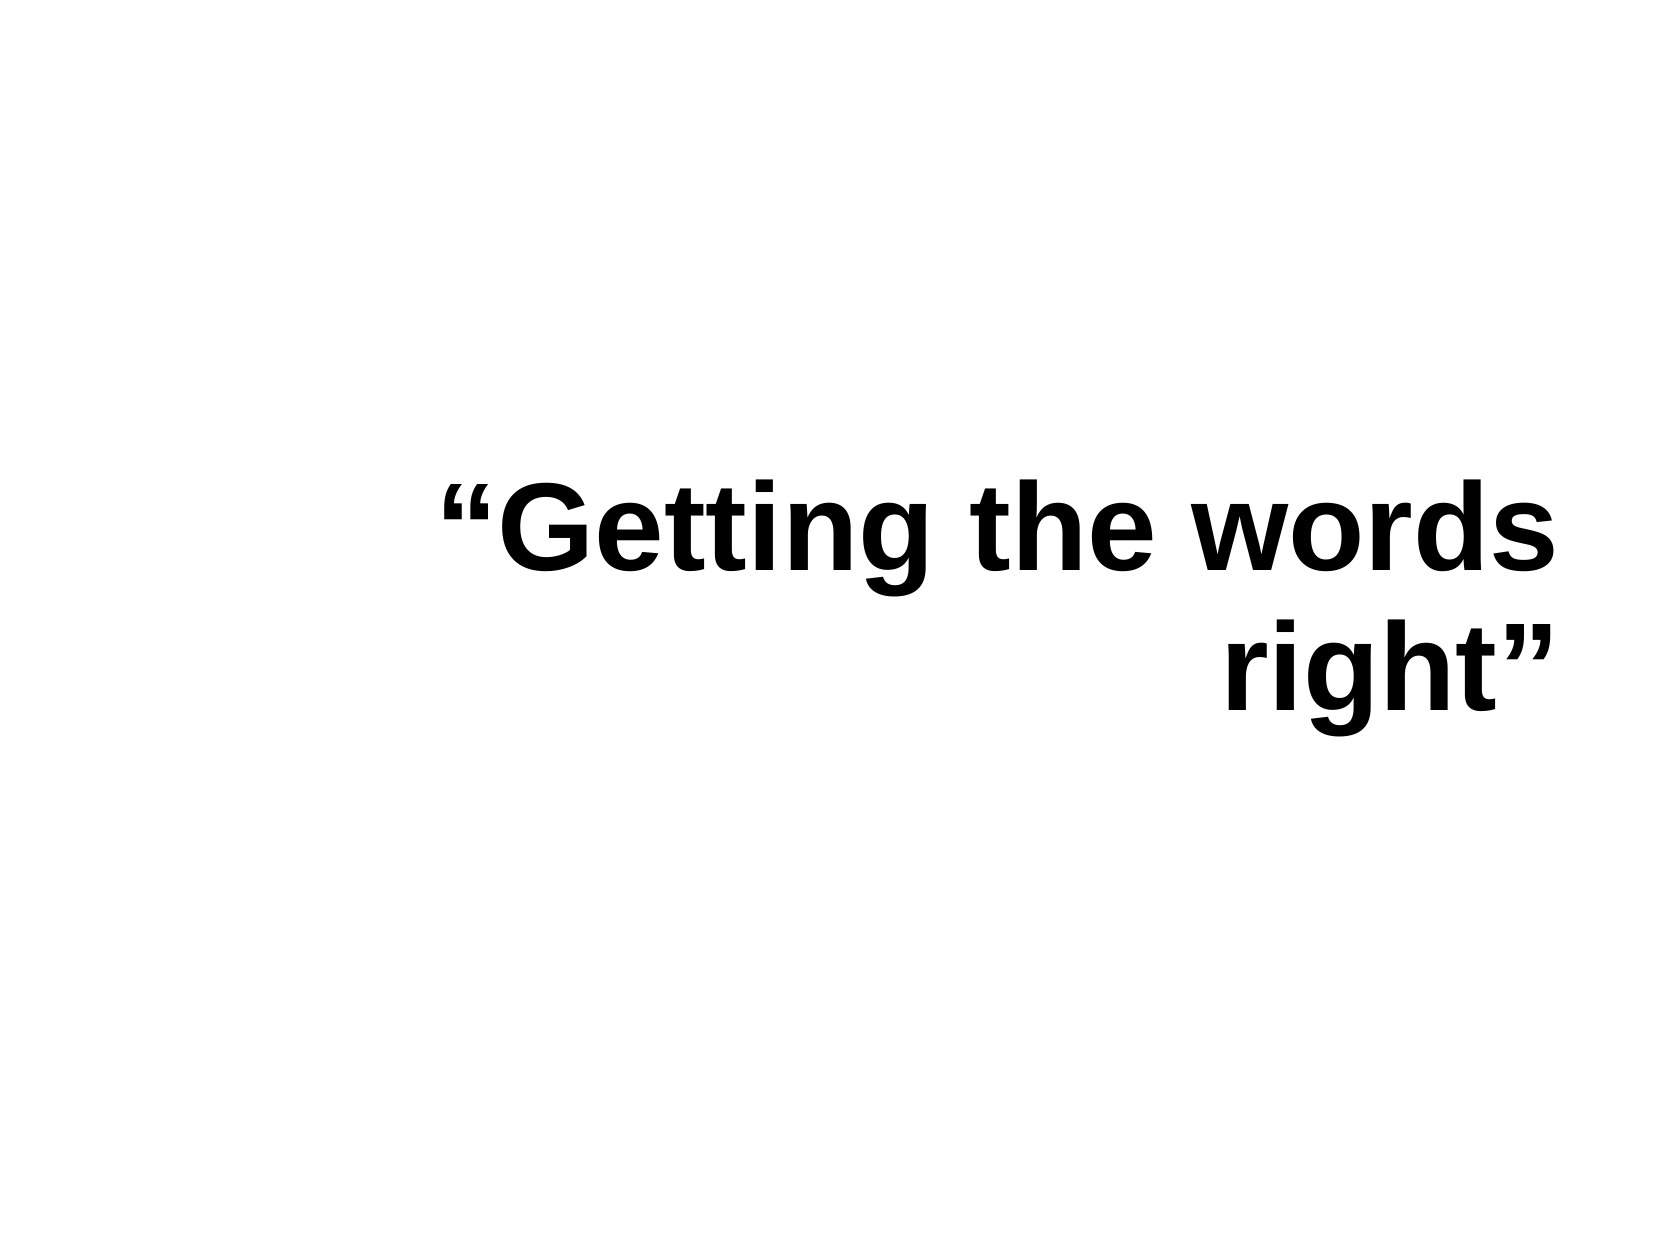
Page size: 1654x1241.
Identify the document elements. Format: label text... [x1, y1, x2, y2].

text_box “Getting the words right” [112, 450, 1576, 745]
